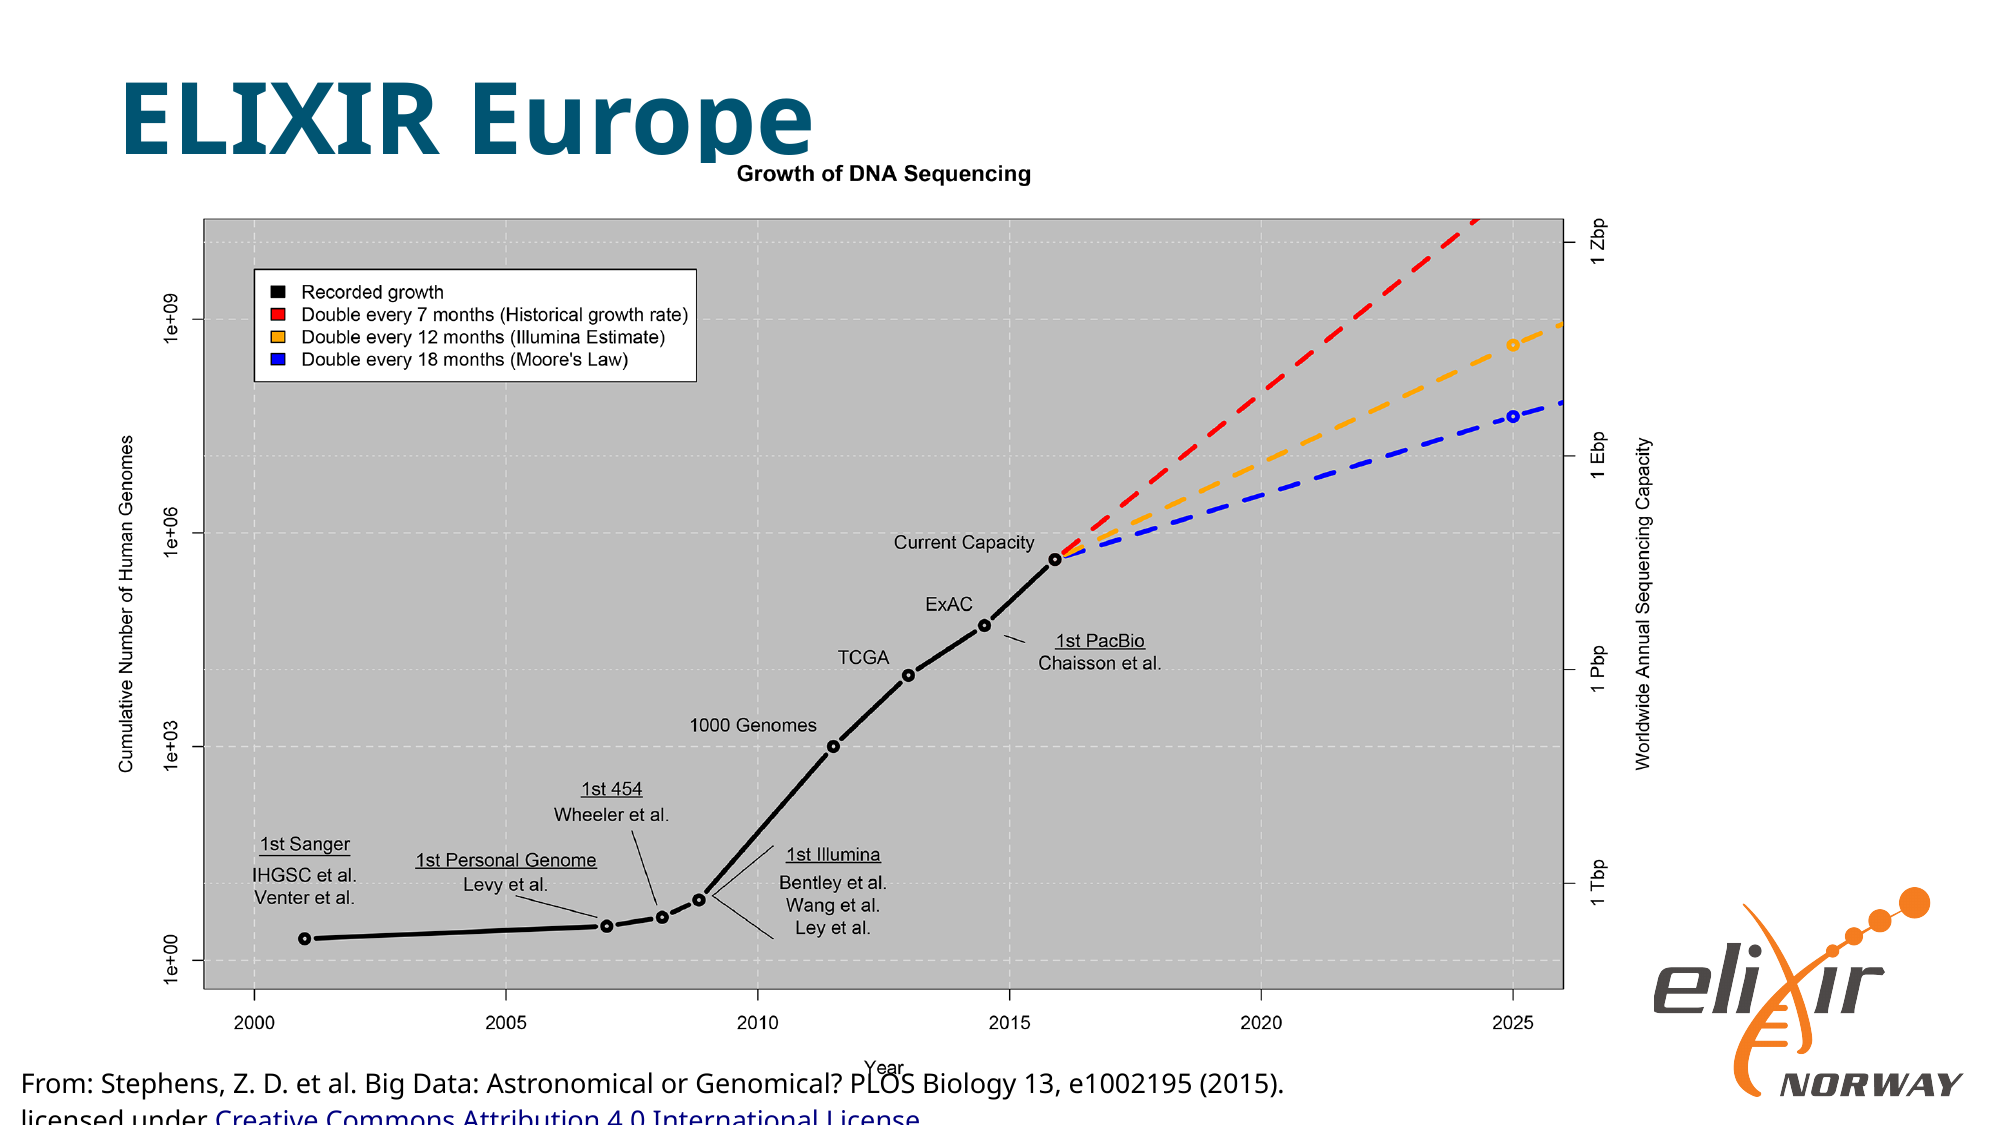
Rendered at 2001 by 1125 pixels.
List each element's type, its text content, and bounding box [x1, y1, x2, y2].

title ELIXIR Europe [117, 54, 1902, 161]
picture [117, 163, 1964, 1097]
text_box From: Stephens, Z. D. et al. Big Data: Astronomical or Genomical? PLOS Biology 13, e1002195 (2015). licensed under Creative Commons Attribution 4.0 International License [5, 1057, 1152, 1125]
